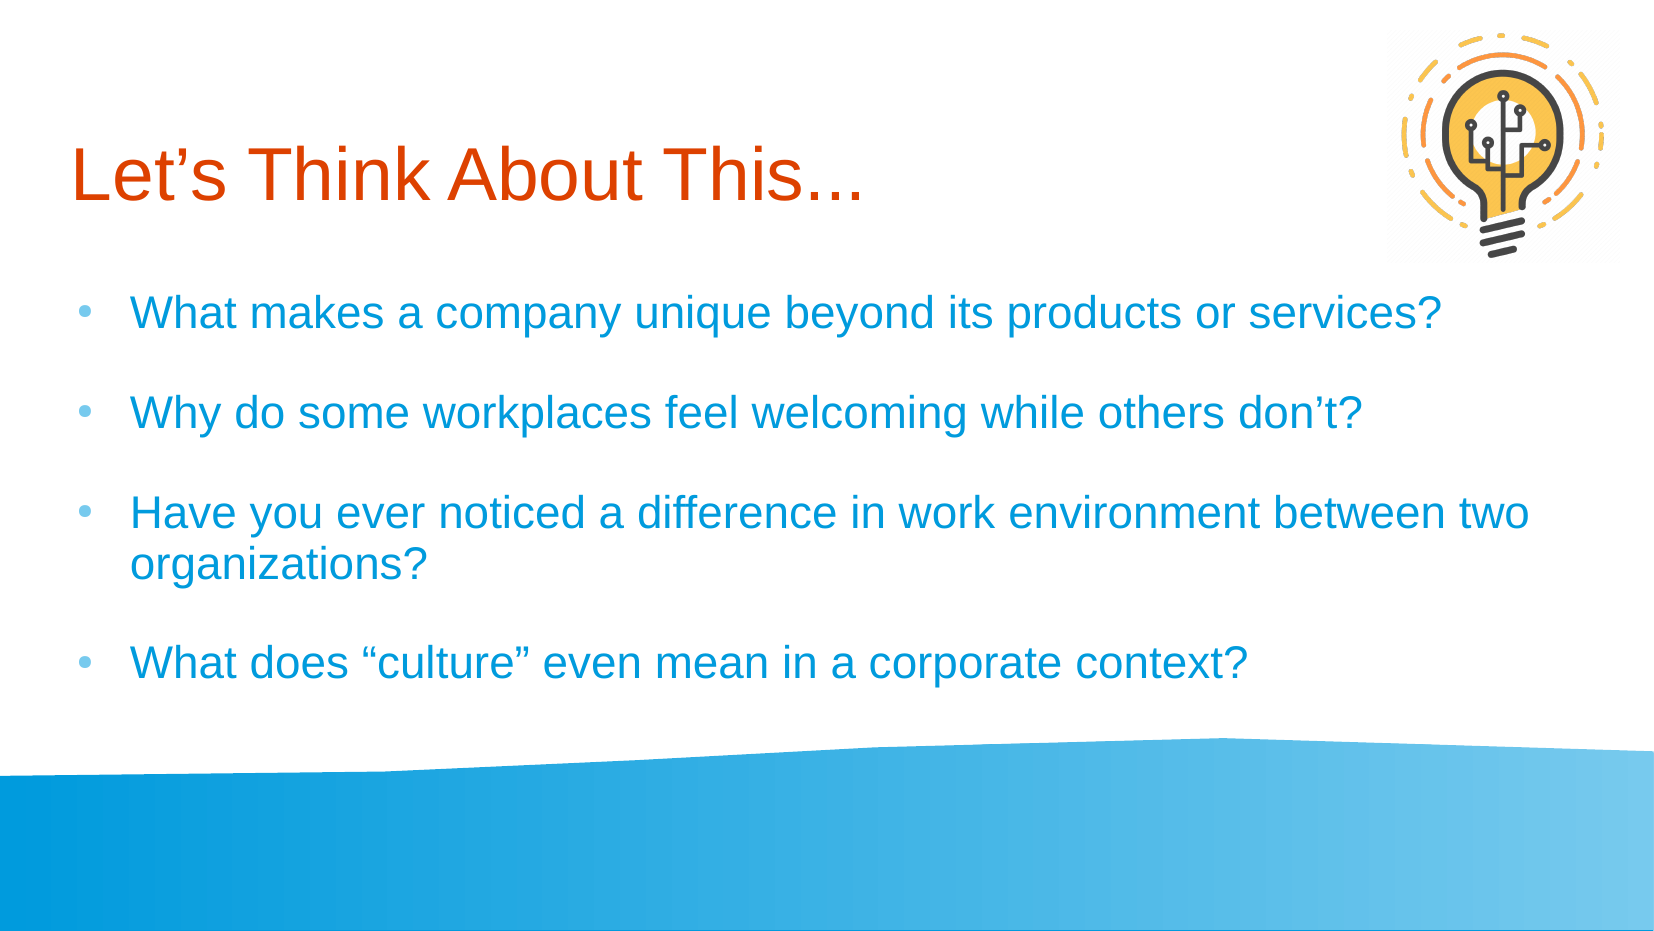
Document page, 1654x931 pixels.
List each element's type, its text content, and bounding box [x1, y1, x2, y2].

list What makes a company unique beyond its products or services? Why do some workplaces feel welcoming while others don’t? Have you ever noticed a difference in work environment between two organizations? What does “culture” even mean in a corporate context? [59, 187, 1595, 788]
picture [1387, 30, 1620, 263]
title Let’s Think About This... [0, 85, 1387, 263]
